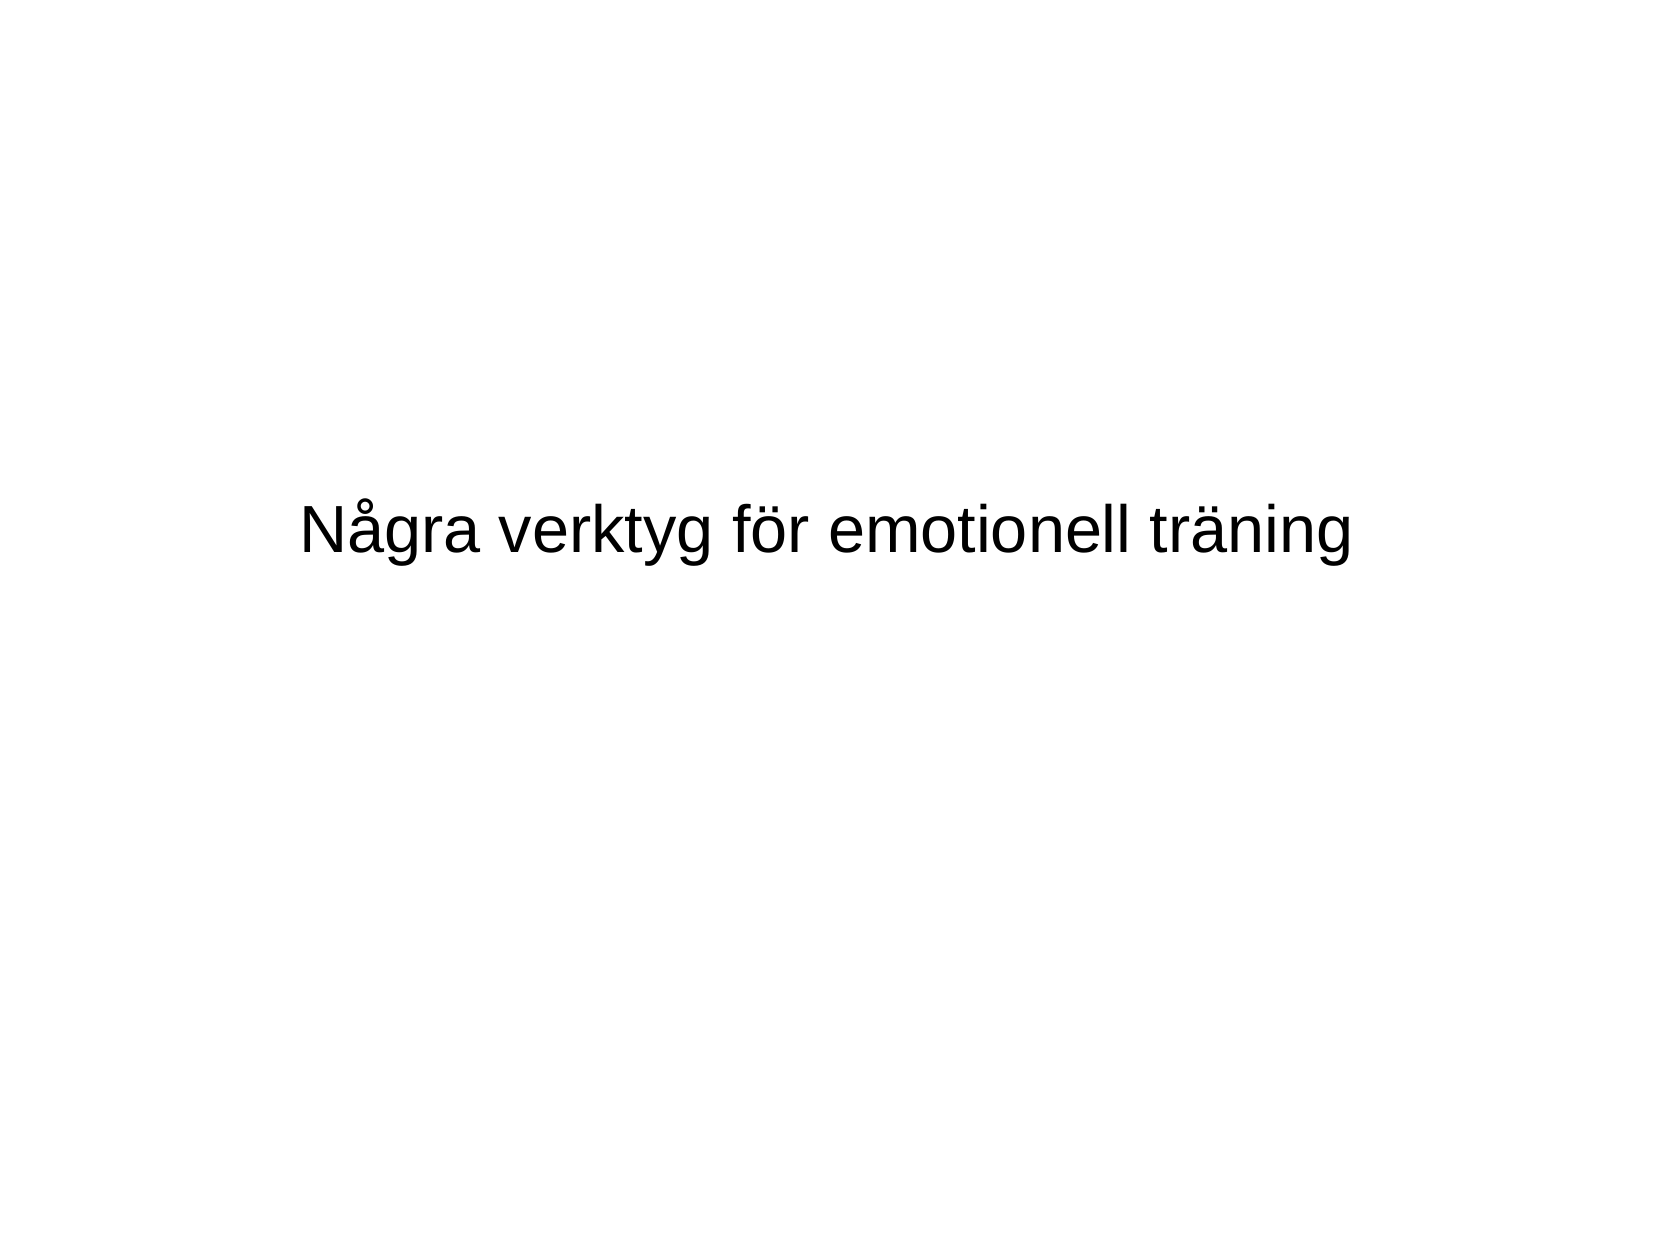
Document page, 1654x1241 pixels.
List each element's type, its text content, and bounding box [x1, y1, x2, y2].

subtitle Några verktyg för emotionell träning [82, 49, 1571, 1010]
